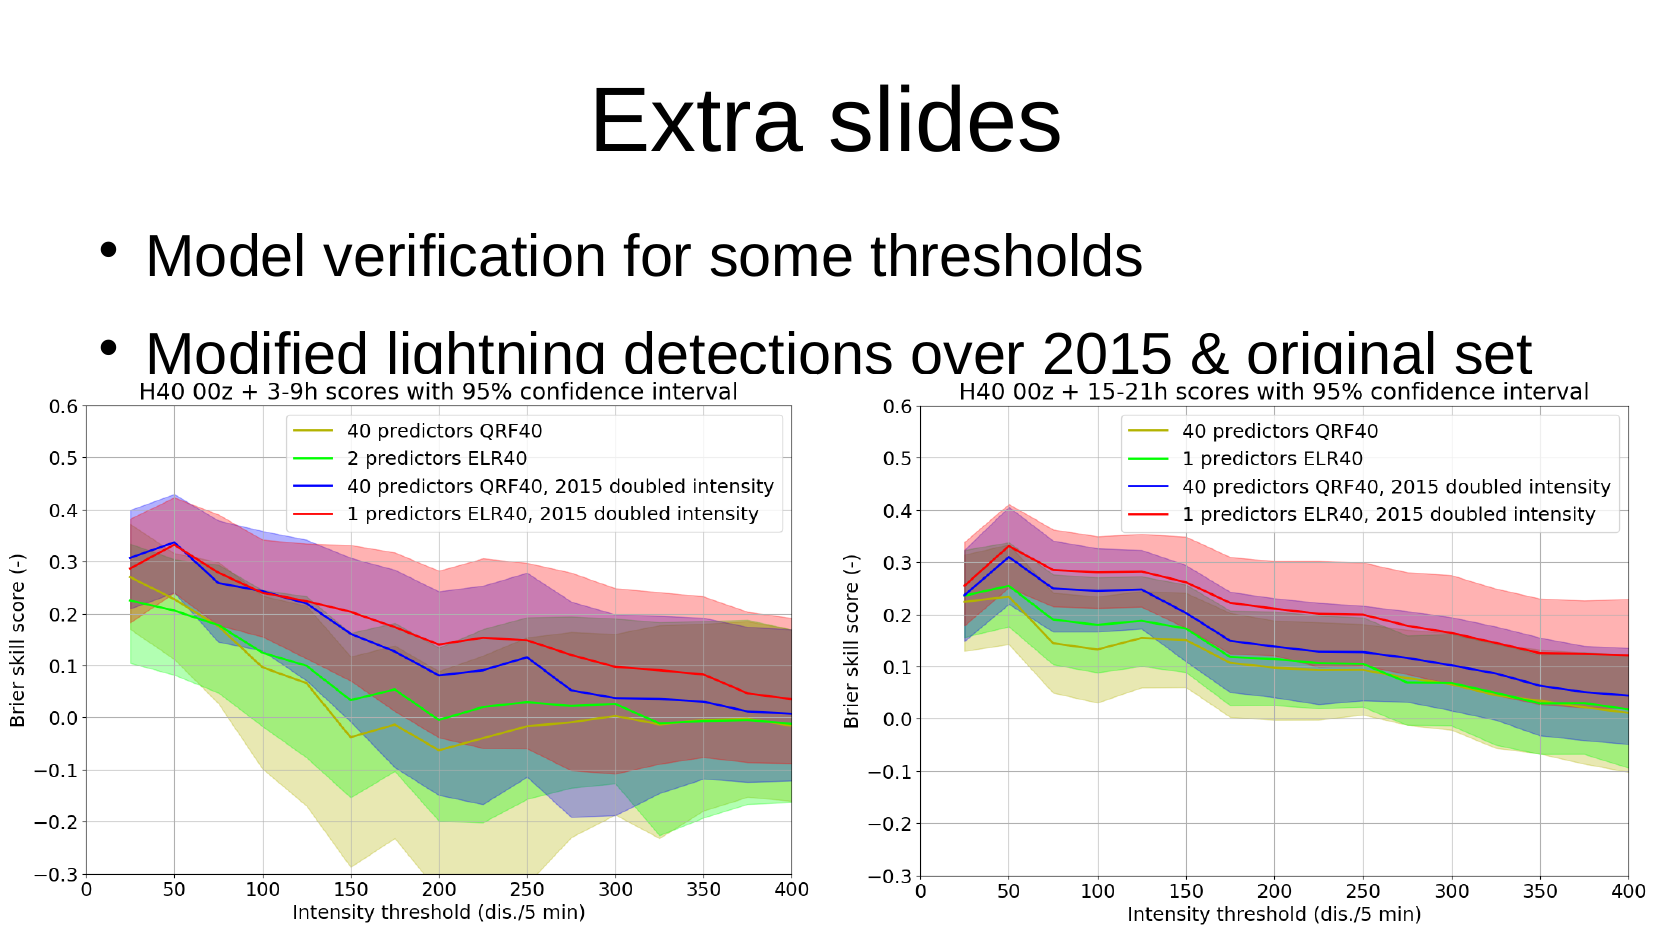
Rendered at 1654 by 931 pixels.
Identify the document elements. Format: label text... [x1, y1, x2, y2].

text_box Model verification for some thresholds Modified lightning detections over 2015 & original set [82, 217, 1654, 390]
text_box Extra slides [82, 37, 1571, 193]
picture [2, 374, 817, 929]
picture [836, 374, 1654, 931]
